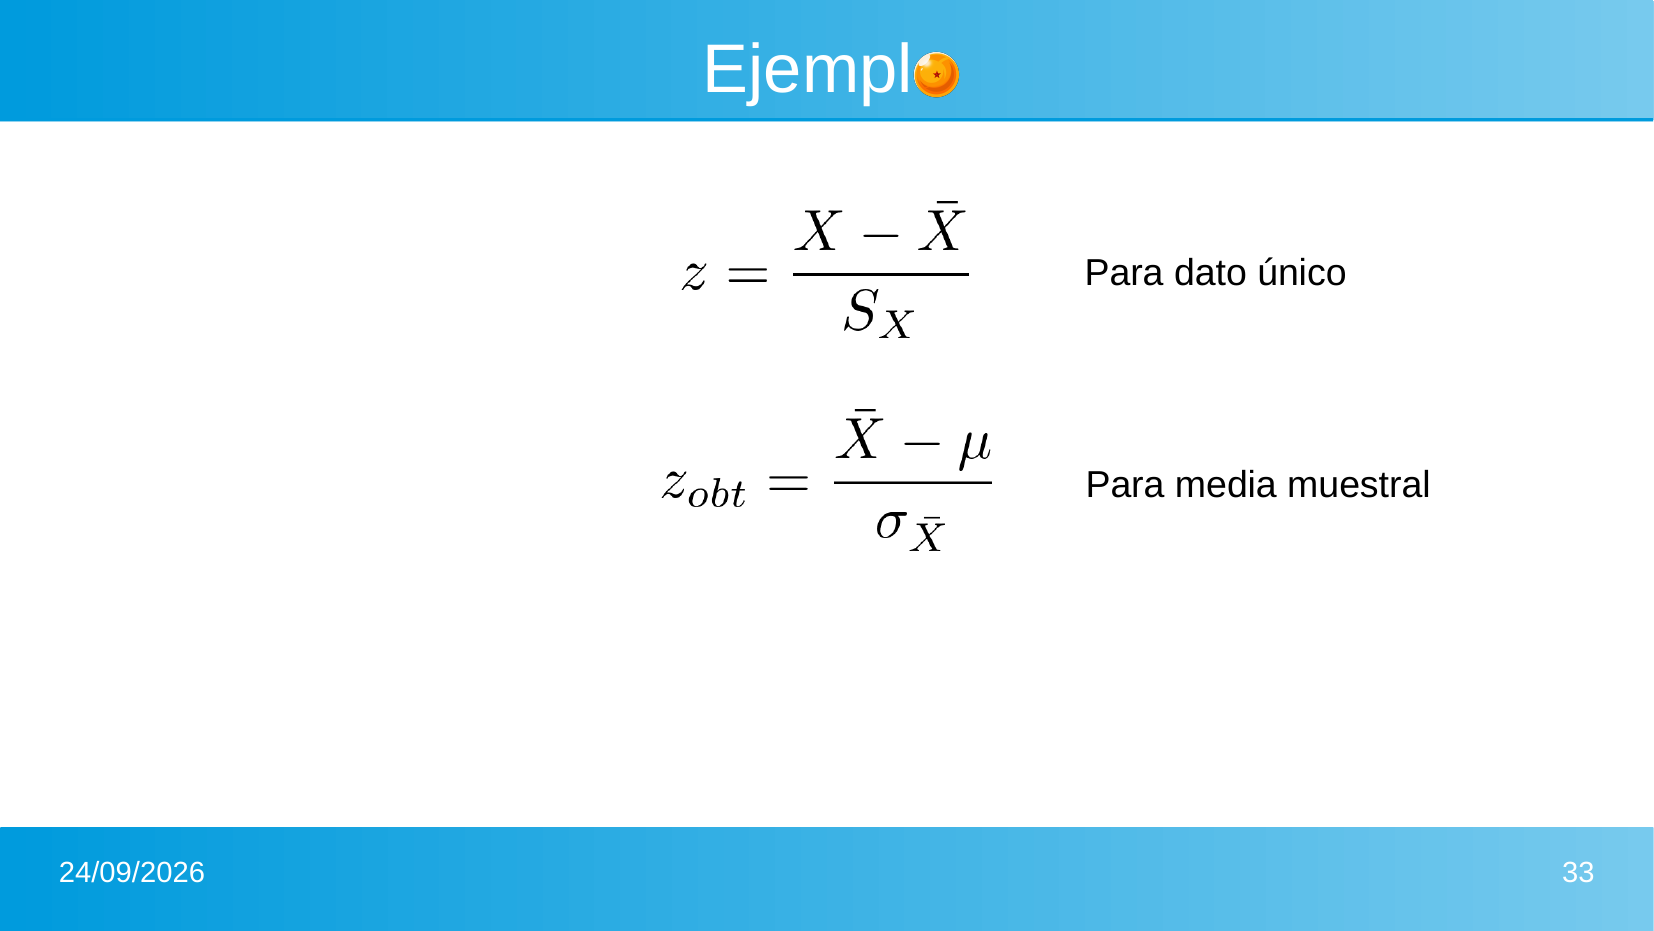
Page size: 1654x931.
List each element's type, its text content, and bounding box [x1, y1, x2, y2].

title Ejempl [59, 29, 1595, 108]
text_box Para dato único [1069, 244, 1362, 302]
picture [661, 409, 992, 551]
text_box Para media muestral [1070, 455, 1446, 513]
picture [909, 48, 966, 105]
picture [681, 201, 969, 338]
